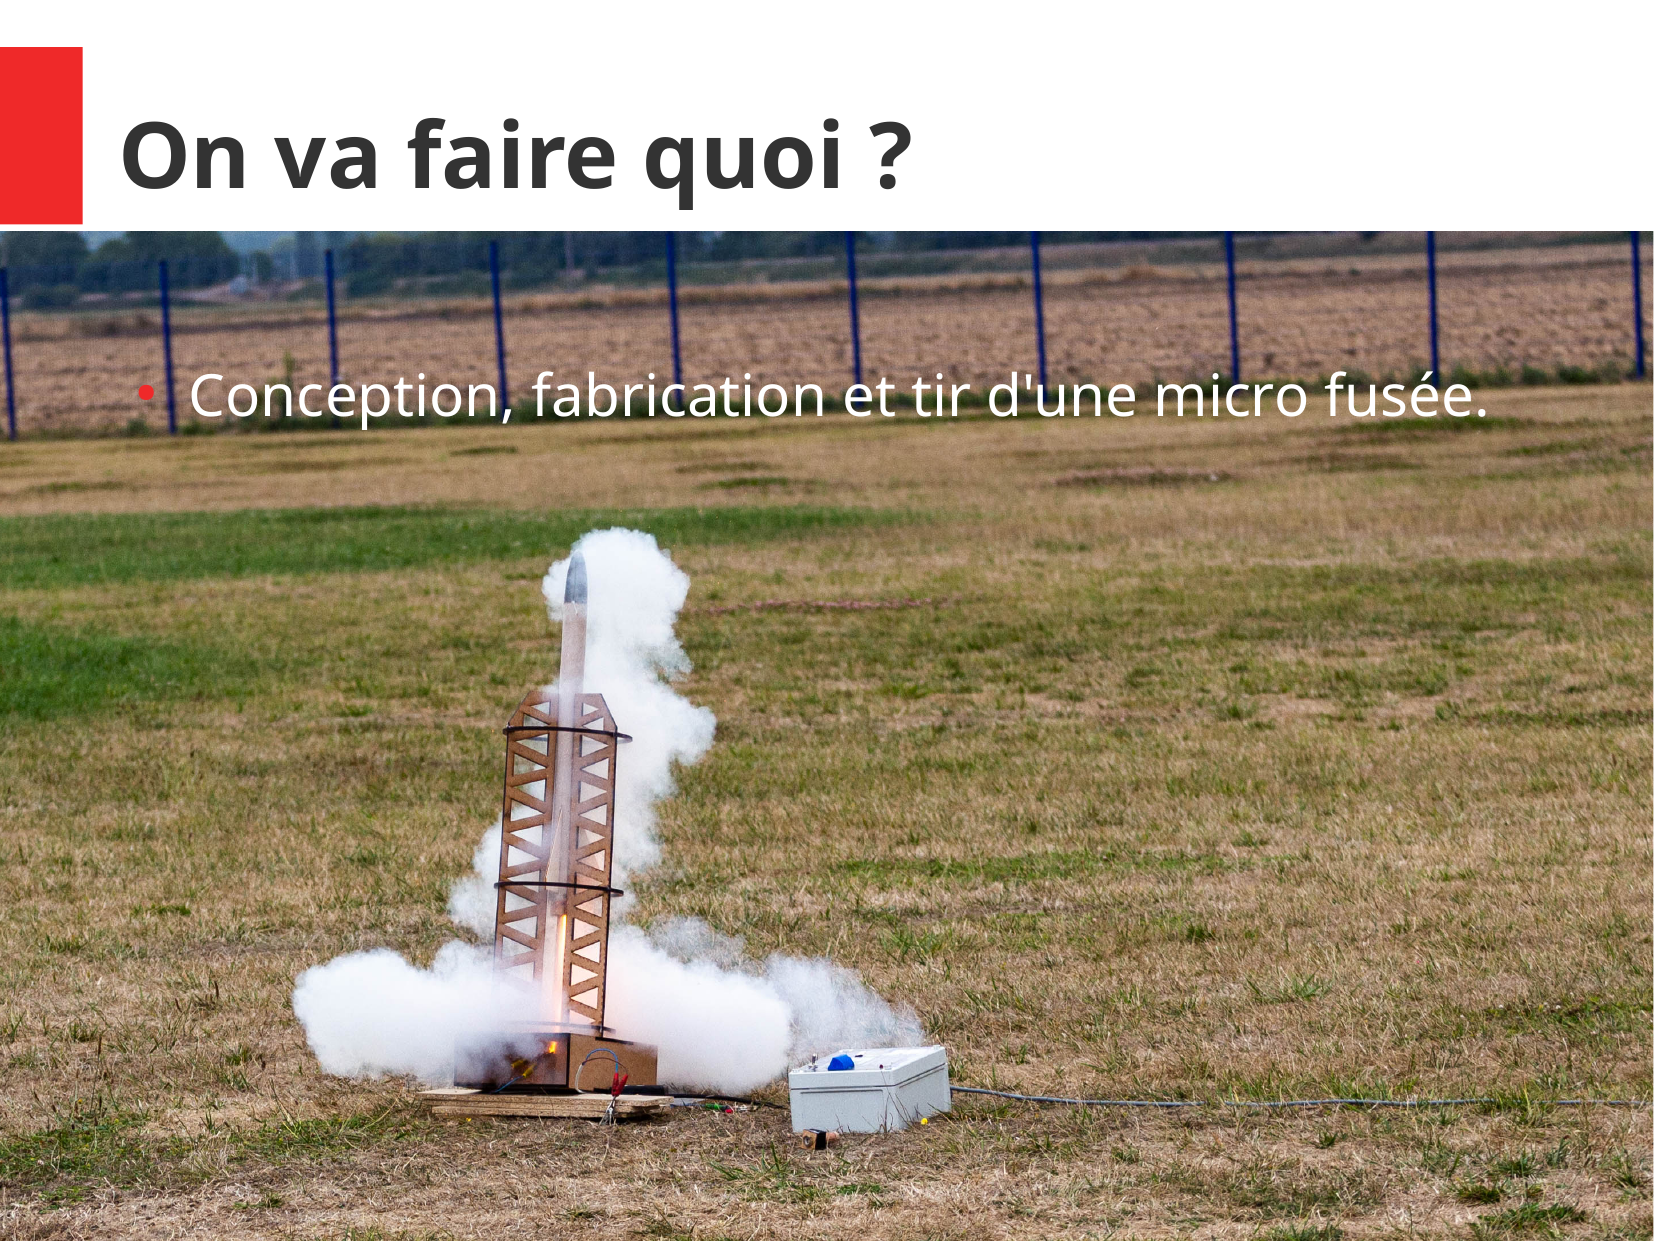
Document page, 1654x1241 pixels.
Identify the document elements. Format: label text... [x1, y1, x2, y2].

list Conception, fabrication et tir d'une micro fusée. [118, 354, 1536, 1074]
title On va faire quoi ? [118, 49, 1571, 257]
picture [0, 231, 1654, 1241]
